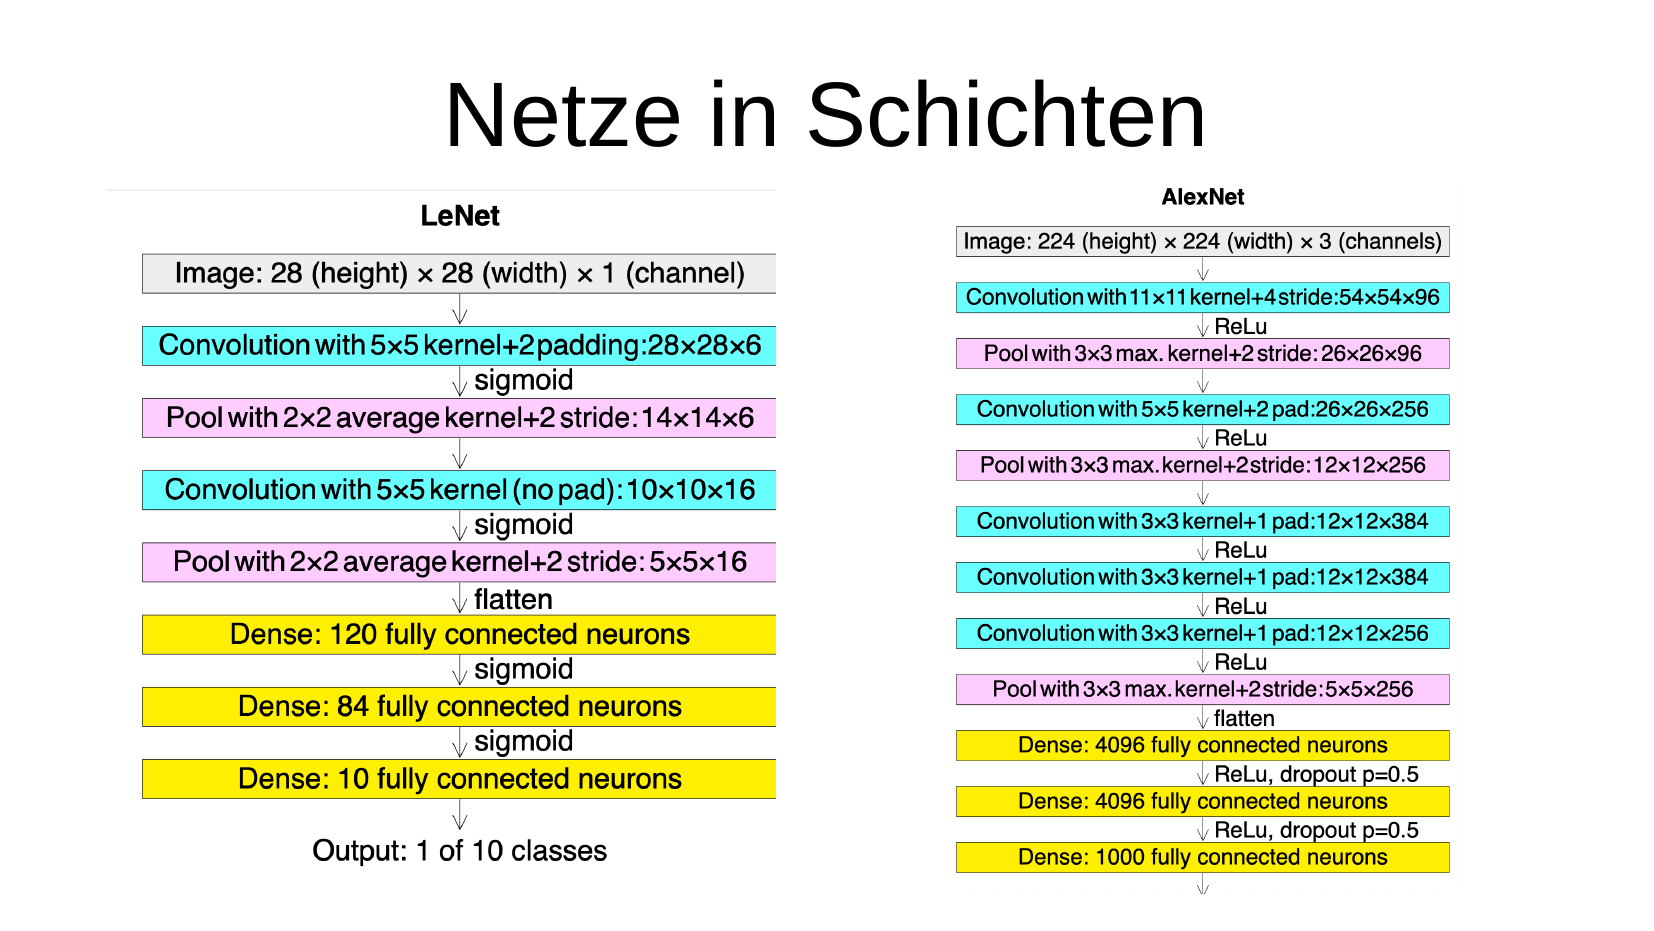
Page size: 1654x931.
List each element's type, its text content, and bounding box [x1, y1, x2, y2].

picture [106, 187, 776, 883]
picture [949, 177, 1459, 894]
title Netze in Schichten [82, 37, 1571, 193]
